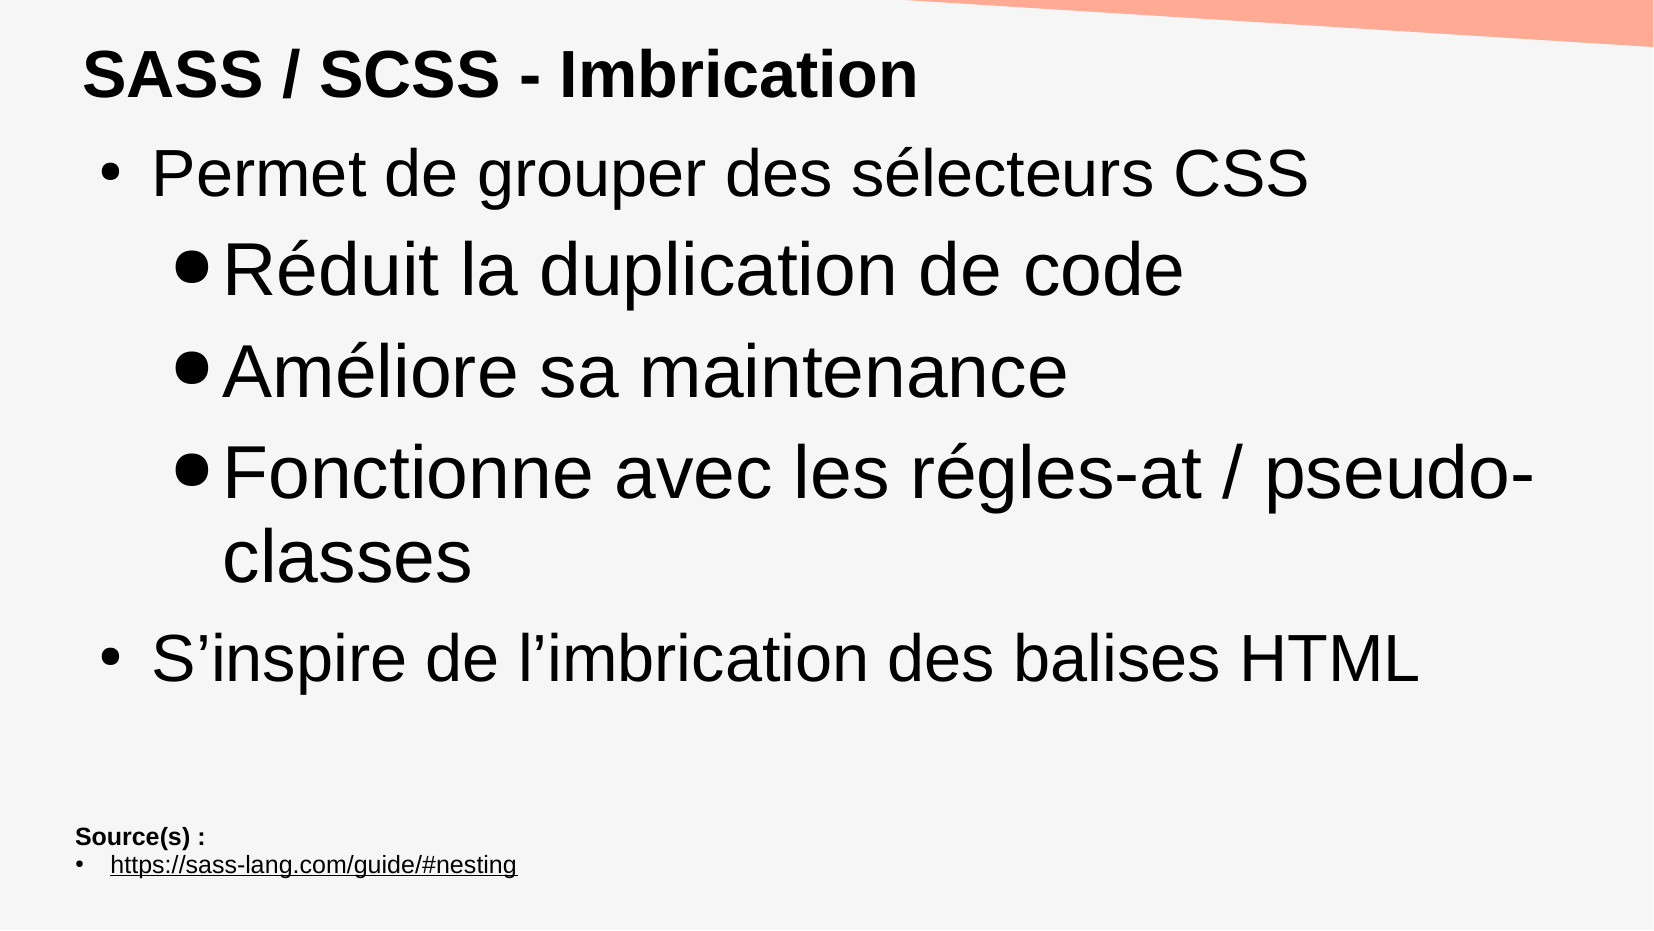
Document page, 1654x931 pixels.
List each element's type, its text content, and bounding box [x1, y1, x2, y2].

title SASS / SCSS - Imbrication [82, 37, 1571, 114]
text_box Source(s) : https://sass-lang.com/guide/#nesting [60, 815, 1546, 929]
list Permet de grouper des sélecteurs CSS Réduit la duplication de code Améliore sa maintenance Fonctionne avec les régles-at / pseudo-classes S’inspire de l’imbrication des balises HTML [80, 135, 1620, 816]
text_box [904, 0, 1654, 48]
